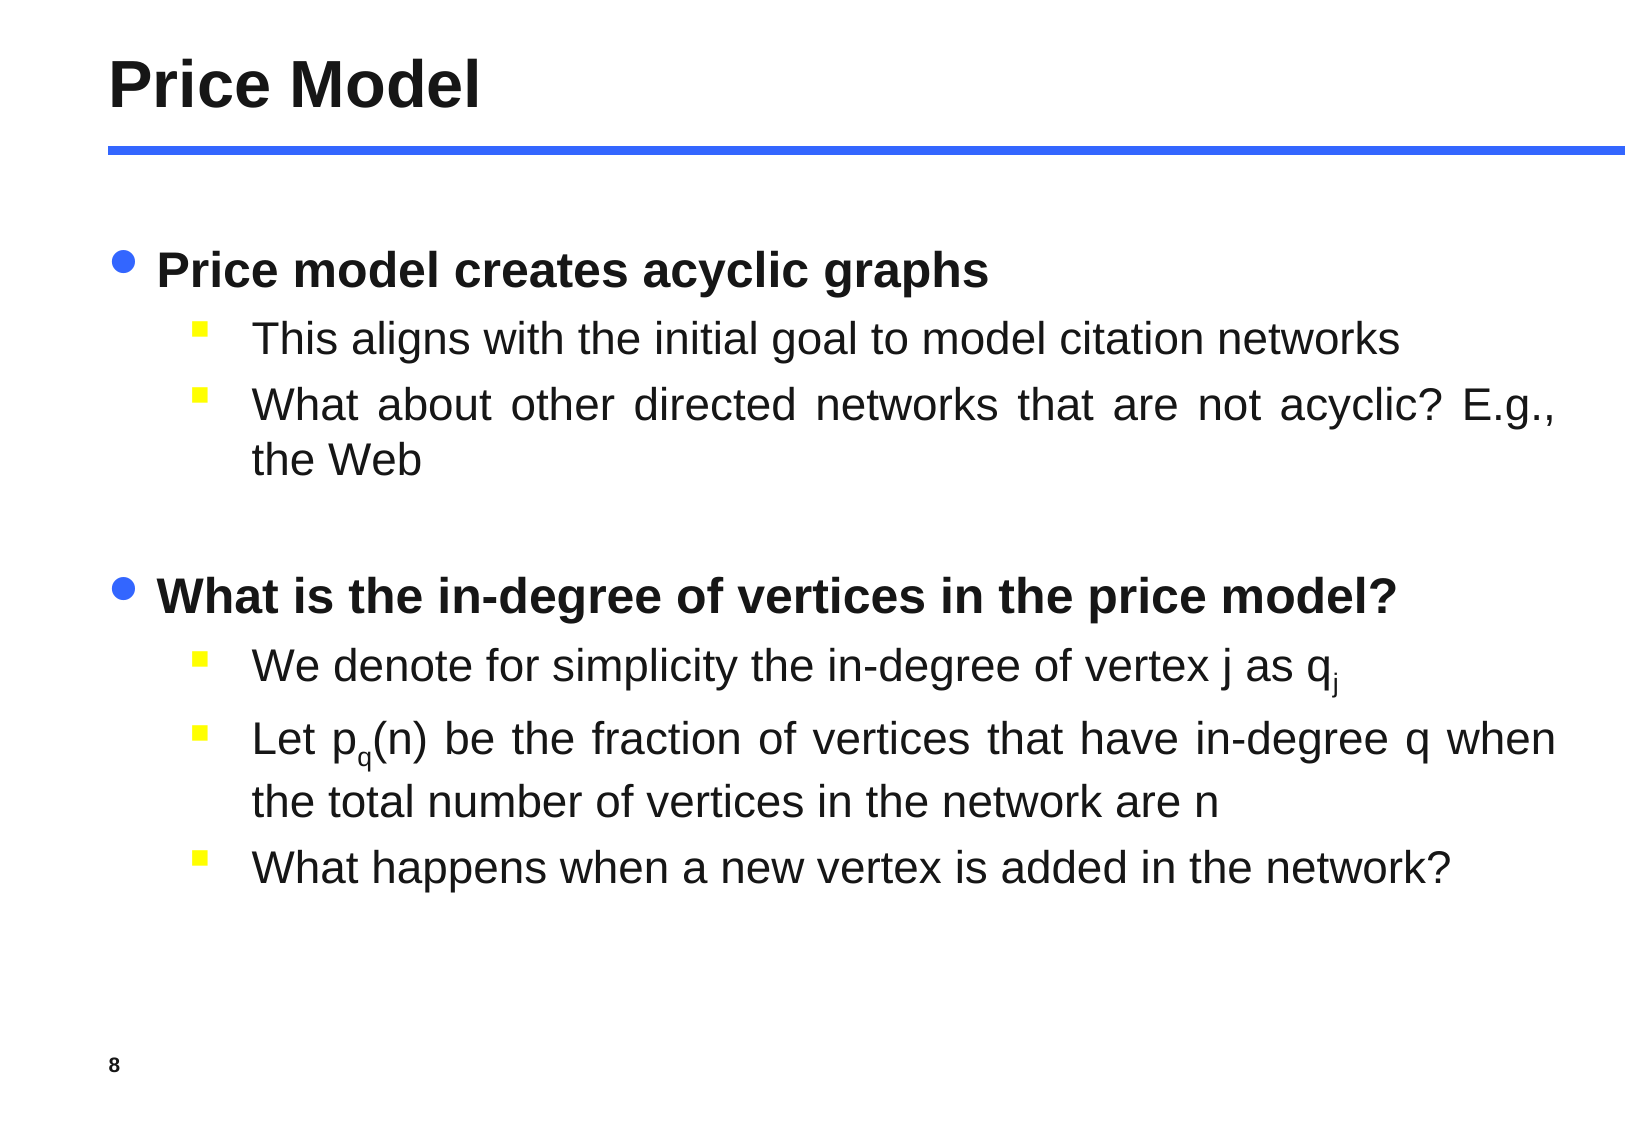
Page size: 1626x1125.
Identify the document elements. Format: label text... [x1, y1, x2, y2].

list Price model creates acyclic graphs This aligns with the initial goal to model citation networks What about other directed networks that are not acyclic? E.g., the Web What is the in-degree of vertices in the price model? We denote for simplicity the in-degree of vertex j as qj Let pq(n) be the fraction of vertices that have in-degree q when the total number of vertices in the network are n What happens when a new vertex is added in the network? [108, 237, 1558, 975]
title Price Model [108, 30, 1558, 131]
text_box <number> [108, 1051, 188, 1077]
